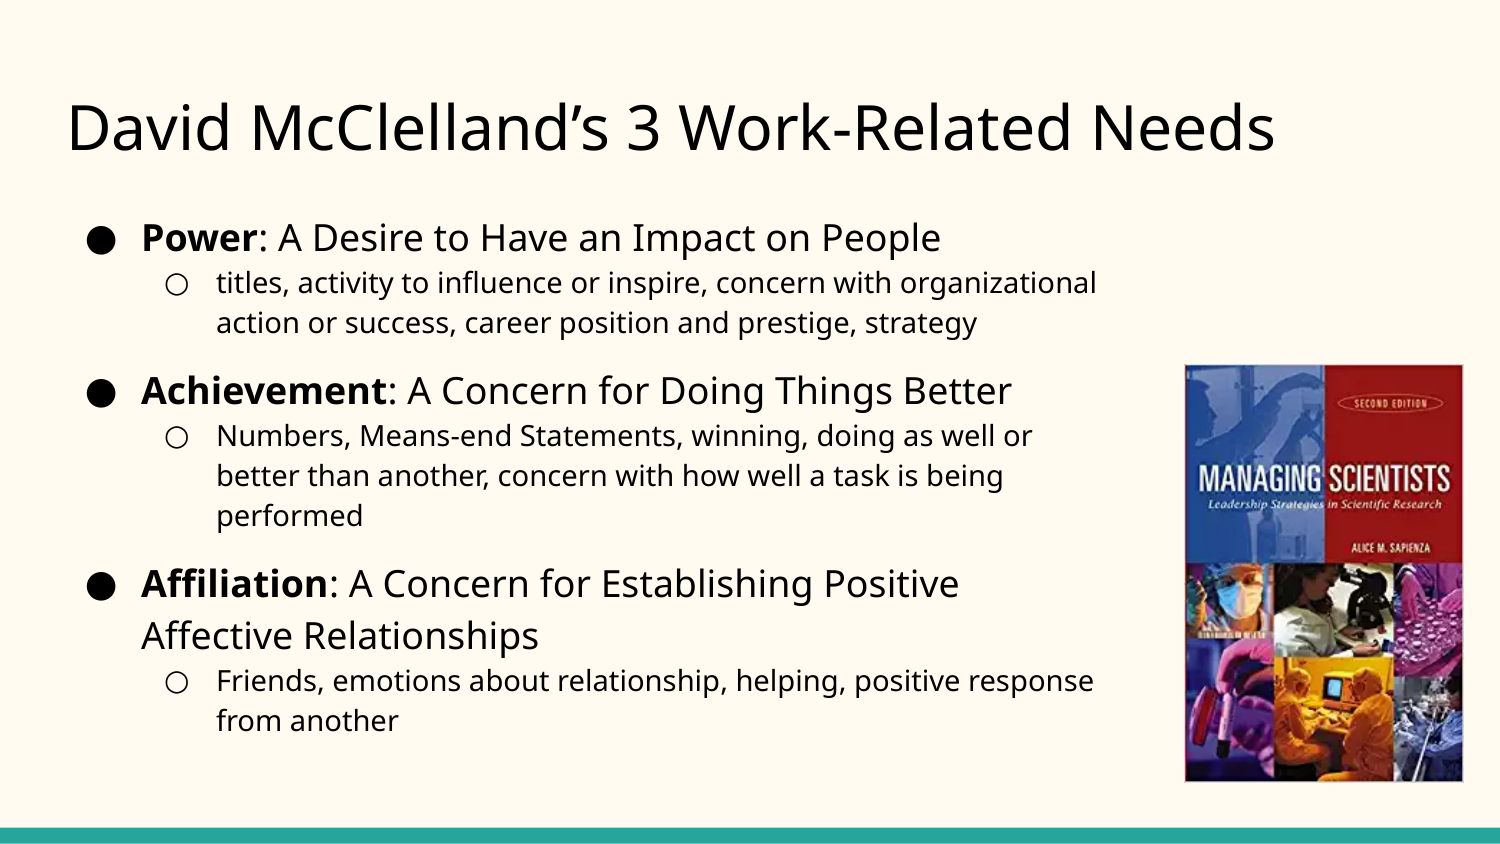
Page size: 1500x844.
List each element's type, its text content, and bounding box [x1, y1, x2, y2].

picture [1184, 364, 1464, 783]
list Power: A Desire to Have an Impact on People titles, activity to influence or inspire, concern with organizational action or success, career position and prestige, strategy Achievement: A Concern for Doing Things Better Numbers, Means-end Statements, winning, doing as well or better than another, concern with how well a task is being performed Affiliation: A Concern for Establishing Positive Affective Relationships Friends, emotions about relationship, helping, positive response from another [51, 192, 1121, 750]
title David McClelland’s 3 Work-Related Needs [51, 72, 1449, 174]
